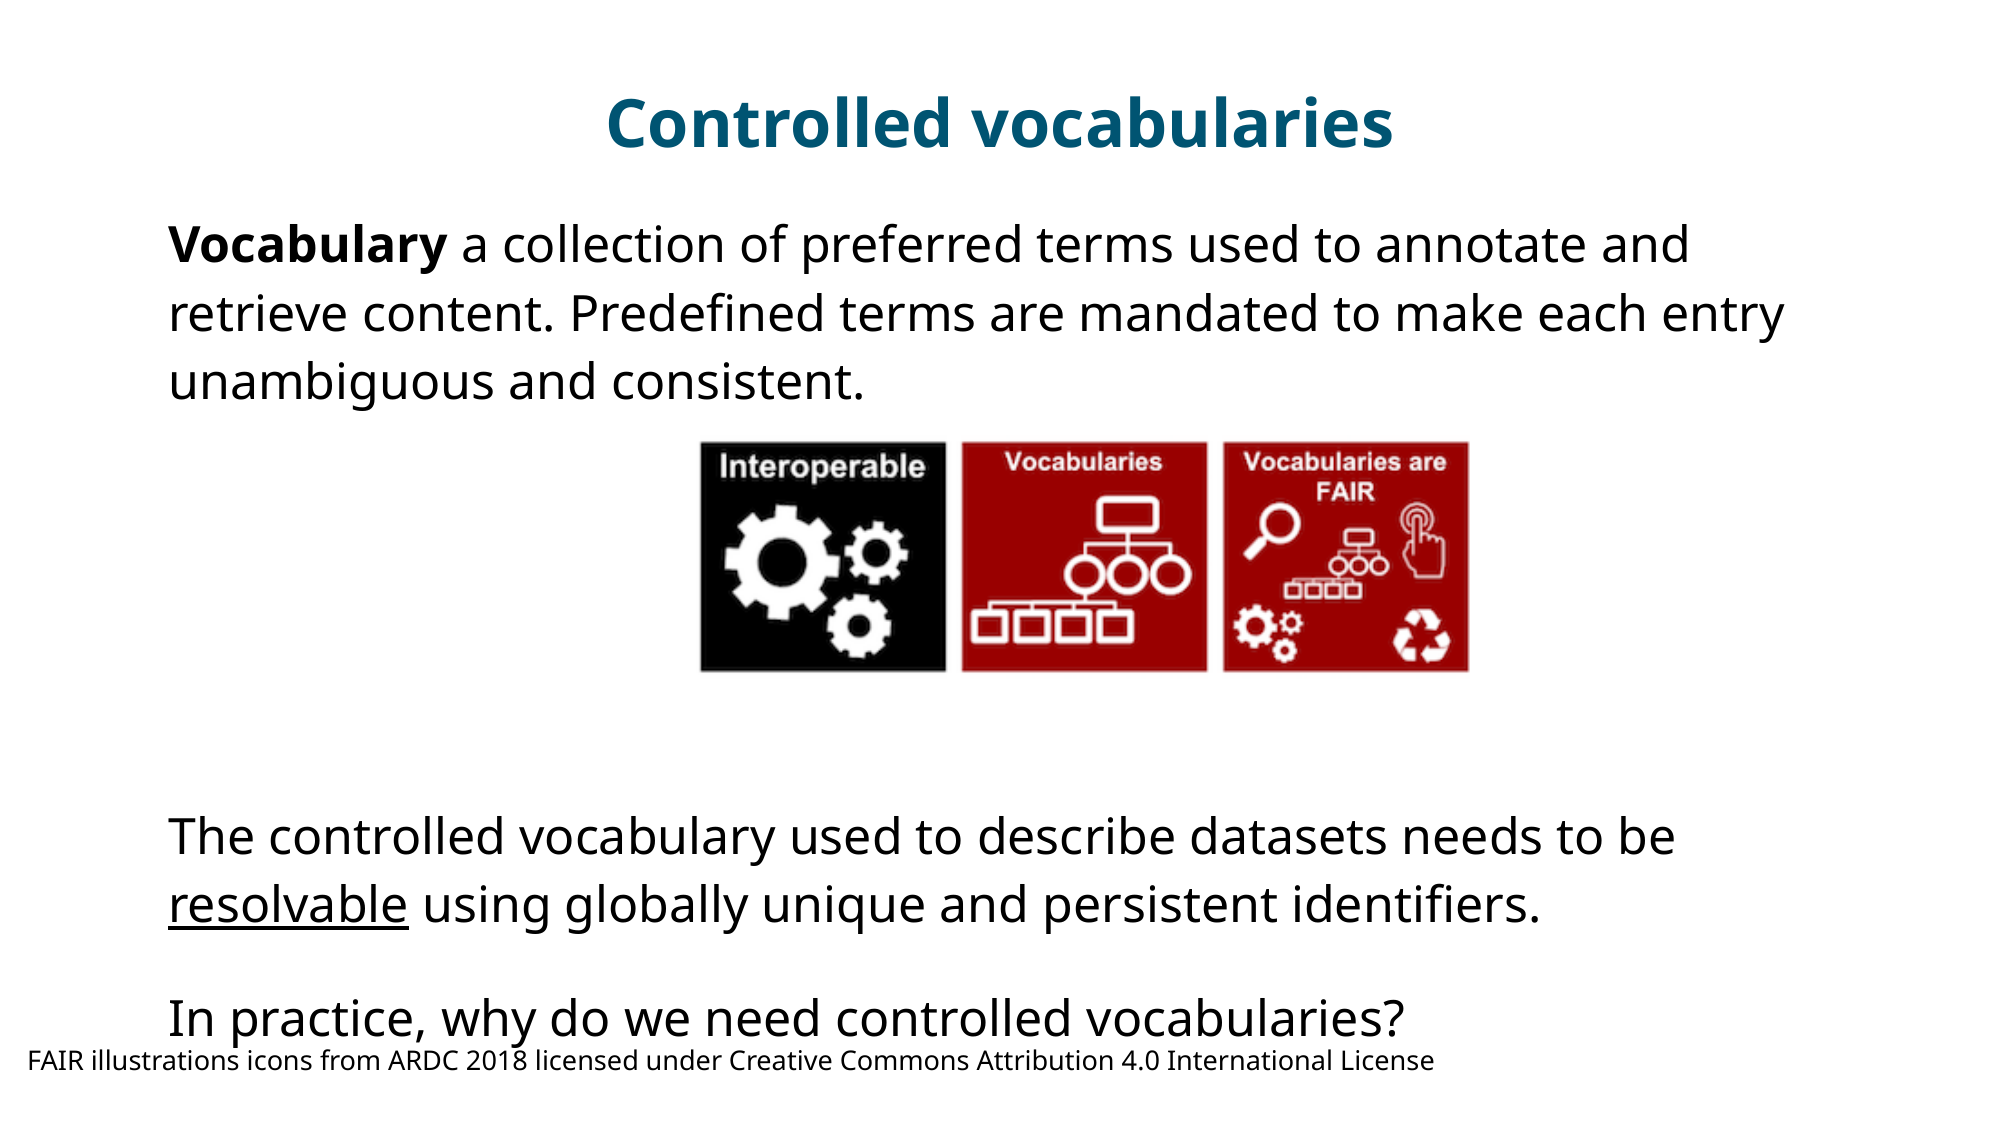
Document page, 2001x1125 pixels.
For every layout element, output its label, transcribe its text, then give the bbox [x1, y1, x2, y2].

title Controlled vocabularies [141, 35, 1842, 217]
picture [696, 431, 1480, 680]
text_box FAIR illustrations icons from ARDC 2018 licensed under Creative Commons Attribution 4.0 International License [12, 1028, 1548, 1125]
text_box Vocabulary a collection of preferred terms used to annotate and retrieve content. Predefined terms are mandated to make each entry unambiguous and consistent. The controlled vocabulary used to describe datasets needs to be resolvable using globally unique and persistent identifiers. In practice, why do we need controlled vocabularies? [153, 201, 1867, 1072]
